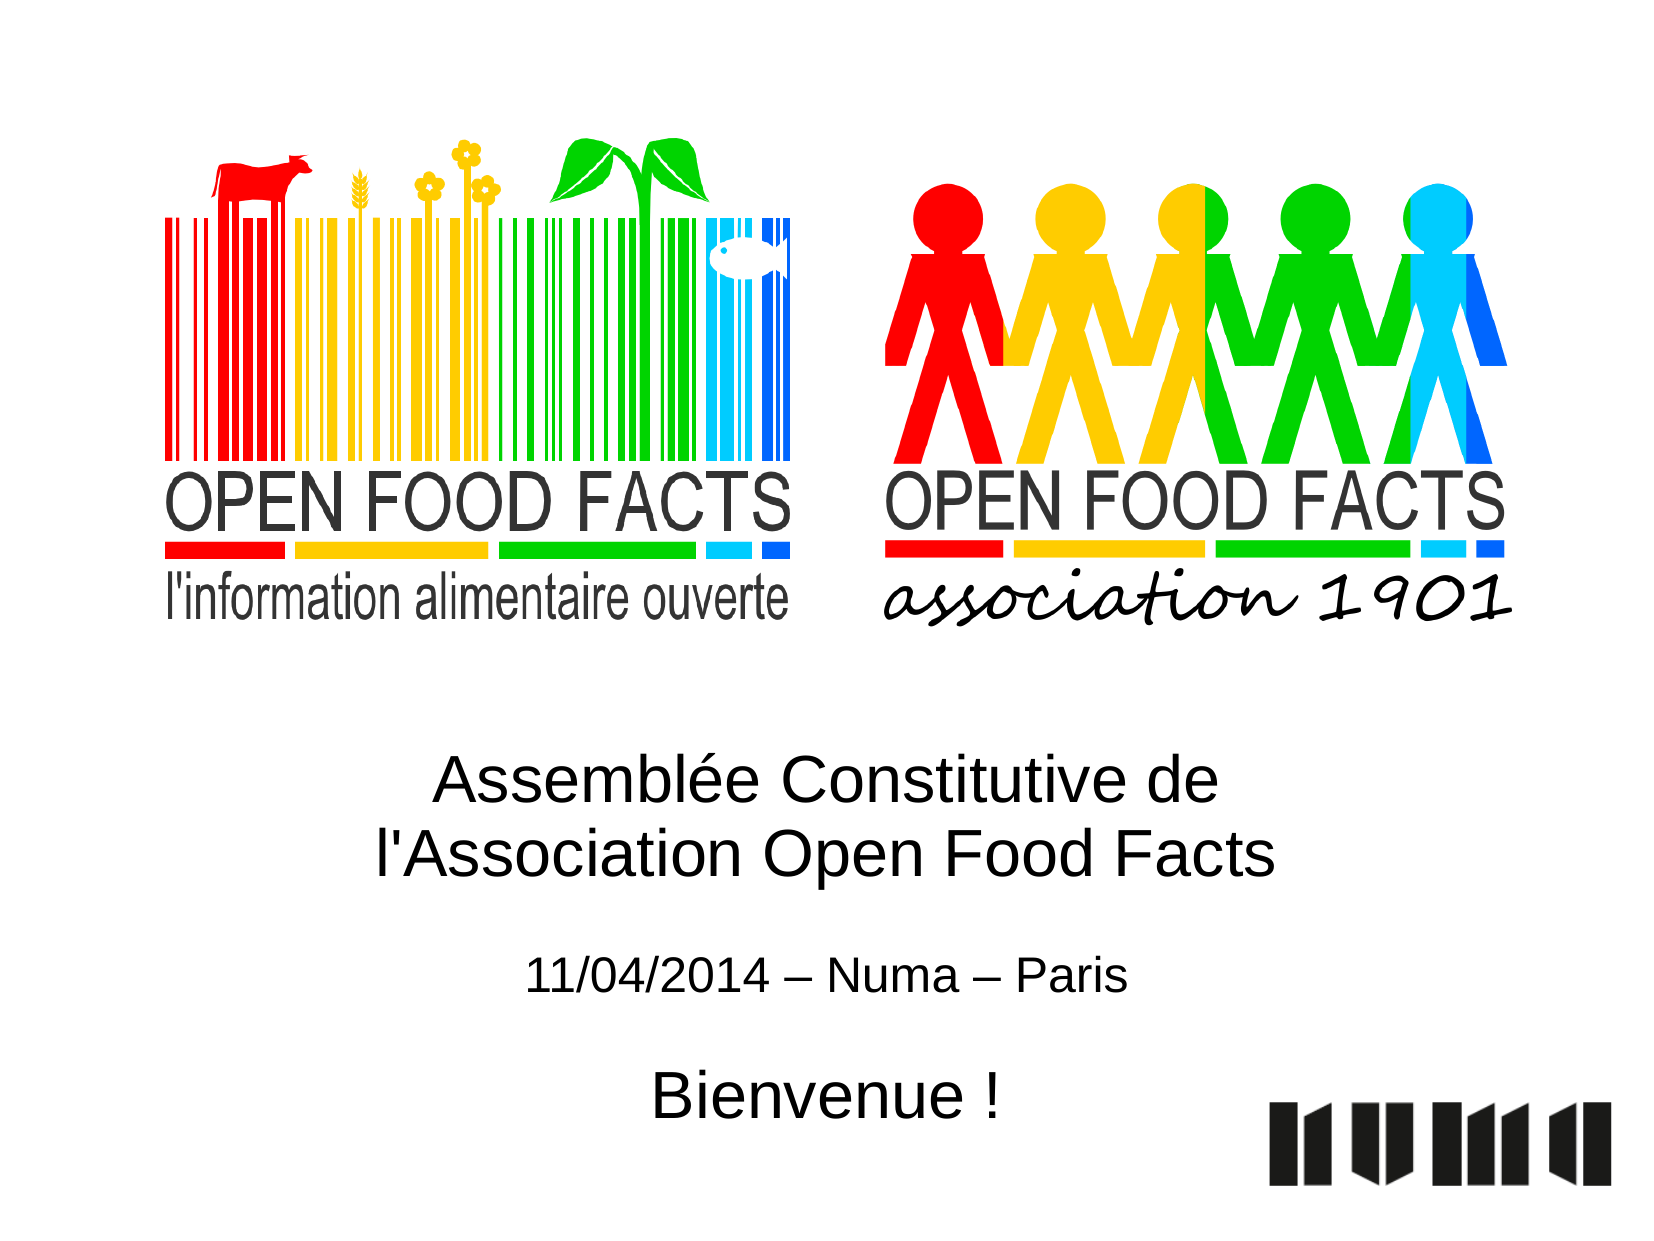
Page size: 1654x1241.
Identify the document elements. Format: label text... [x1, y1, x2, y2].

subtitle Assemblée Constitutive de l'Association Open Food Facts 11/04/2014 – Numa – Paris Bienvenue ! [82, 675, 1571, 1201]
picture [1260, 1079, 1621, 1213]
picture [864, 168, 1525, 637]
picture [165, 126, 790, 622]
